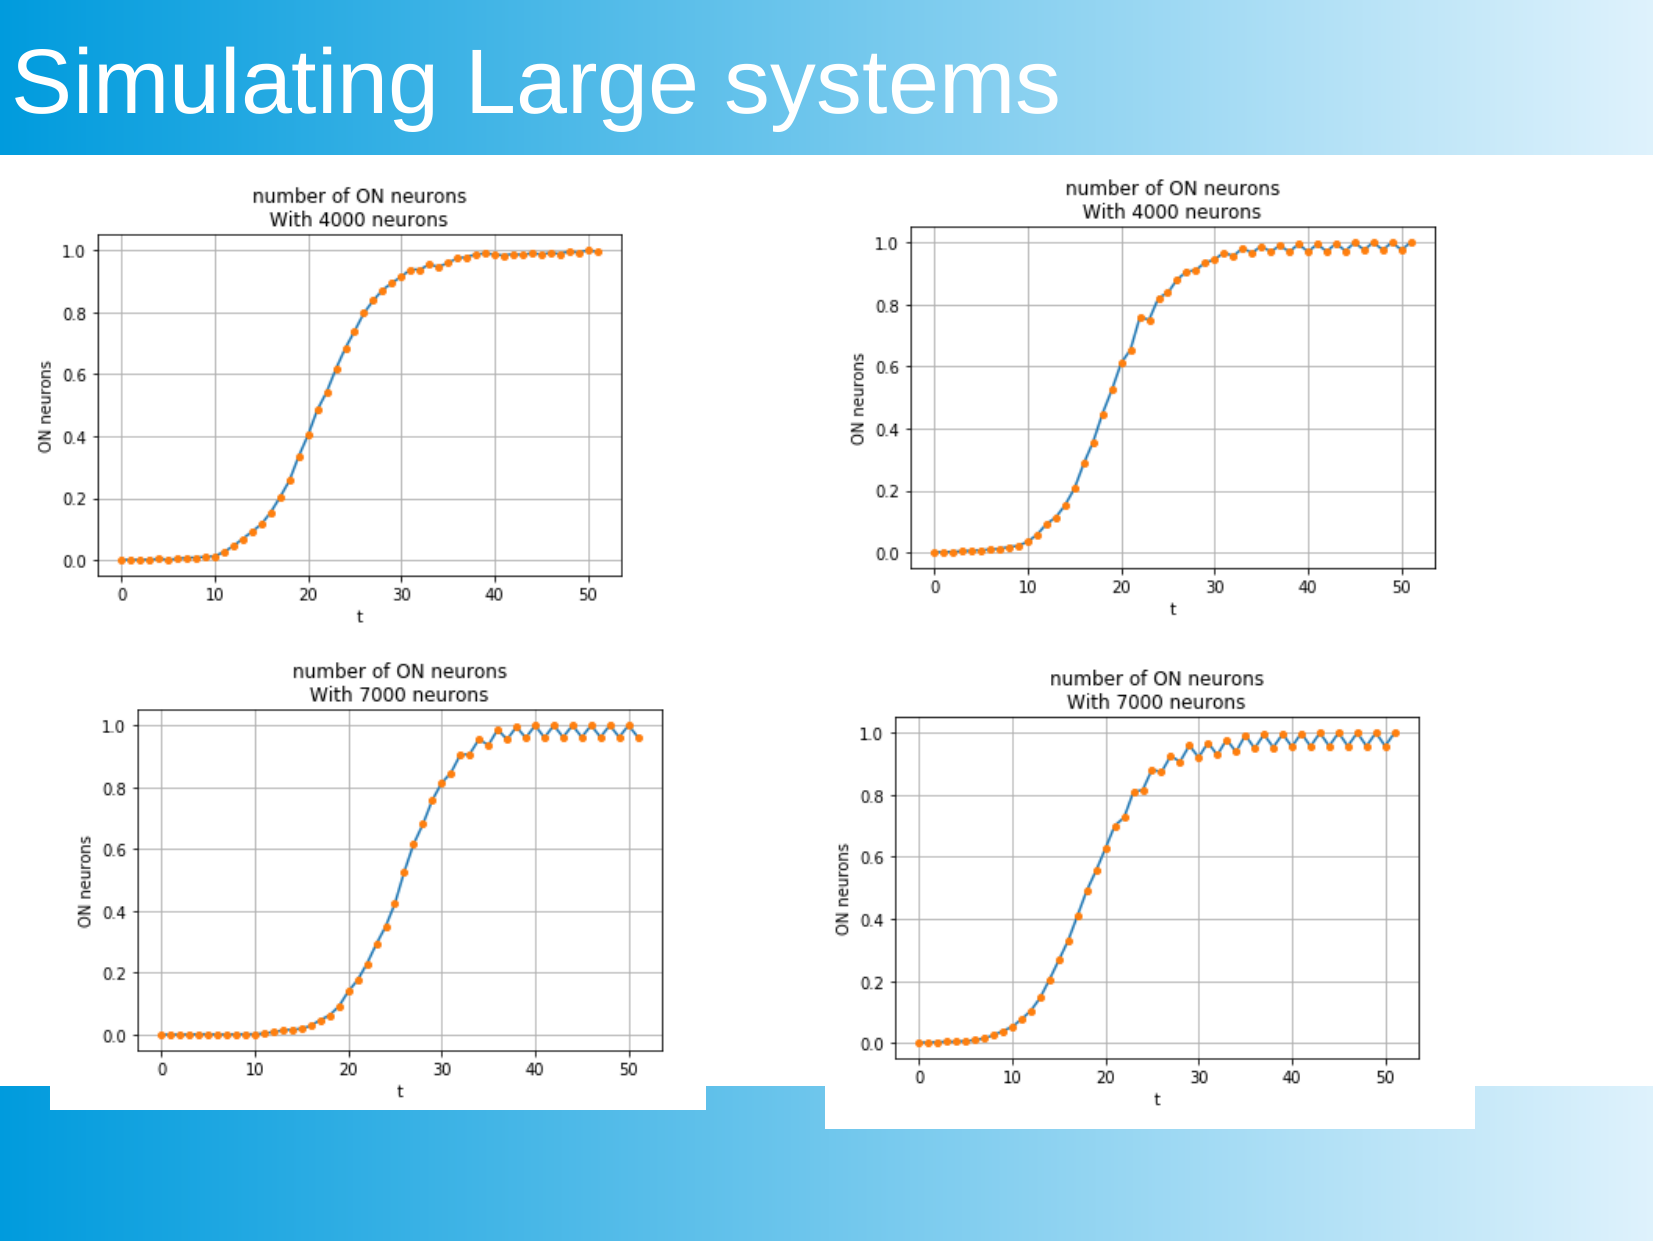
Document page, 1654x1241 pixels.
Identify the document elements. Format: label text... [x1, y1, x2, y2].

picture [825, 659, 1475, 1129]
title Simulating Large systems [11, 30, 1501, 135]
picture [50, 647, 706, 1241]
picture [15, 164, 673, 629]
picture [834, 164, 1471, 634]
